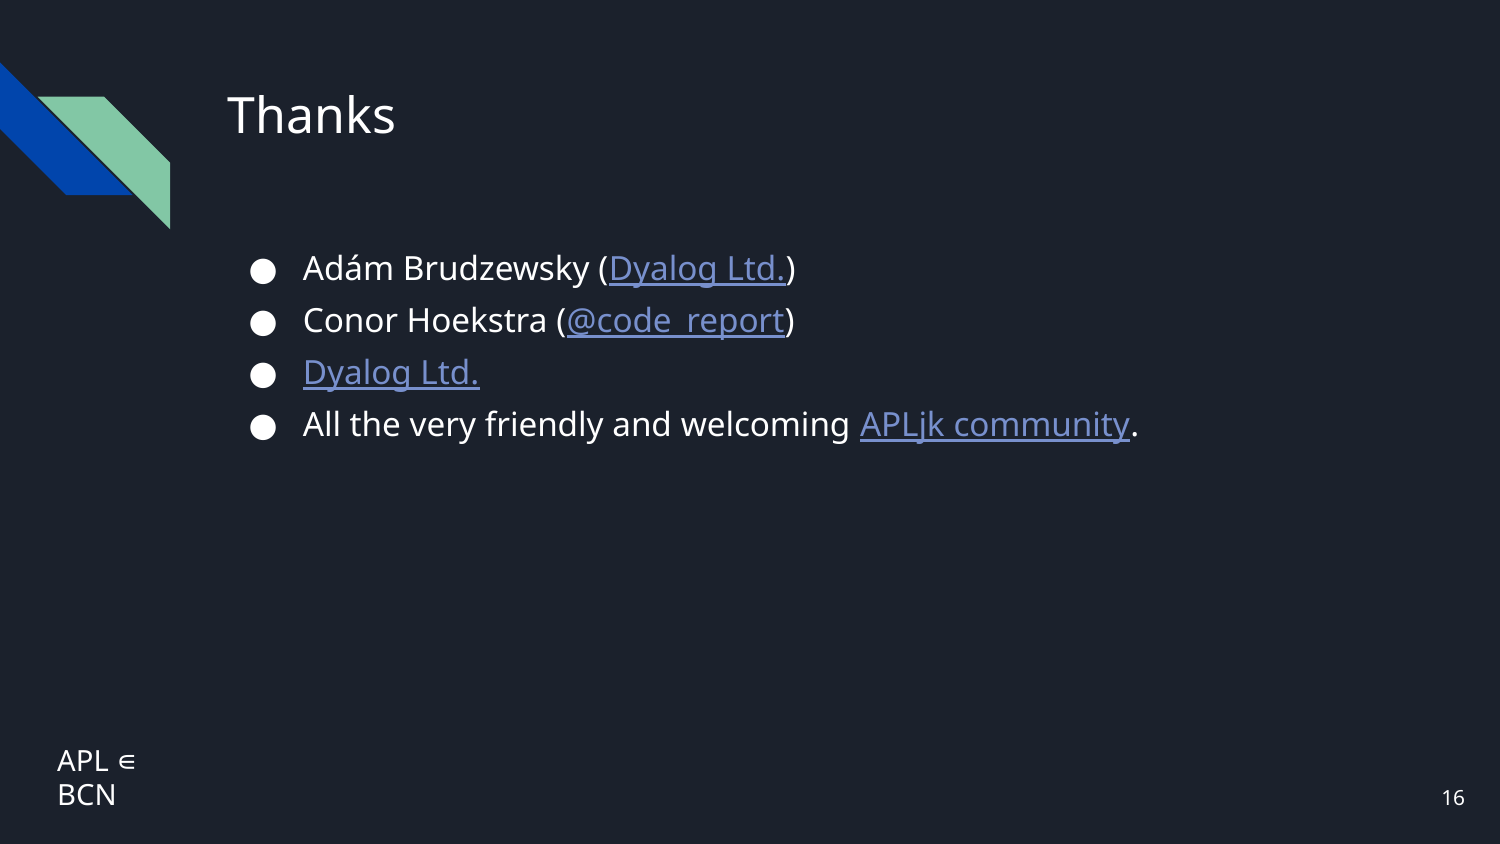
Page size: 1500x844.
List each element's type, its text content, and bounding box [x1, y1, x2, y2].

list Adám Brudzewsky (Dyalog Ltd.) Conor Hoekstra (@code_report) Dyalog Ltd. All the very friendly and welcoming APLjk community. [212, 223, 1322, 620]
title Thanks [212, 64, 836, 223]
slide_number <number> [1389, 764, 1480, 830]
